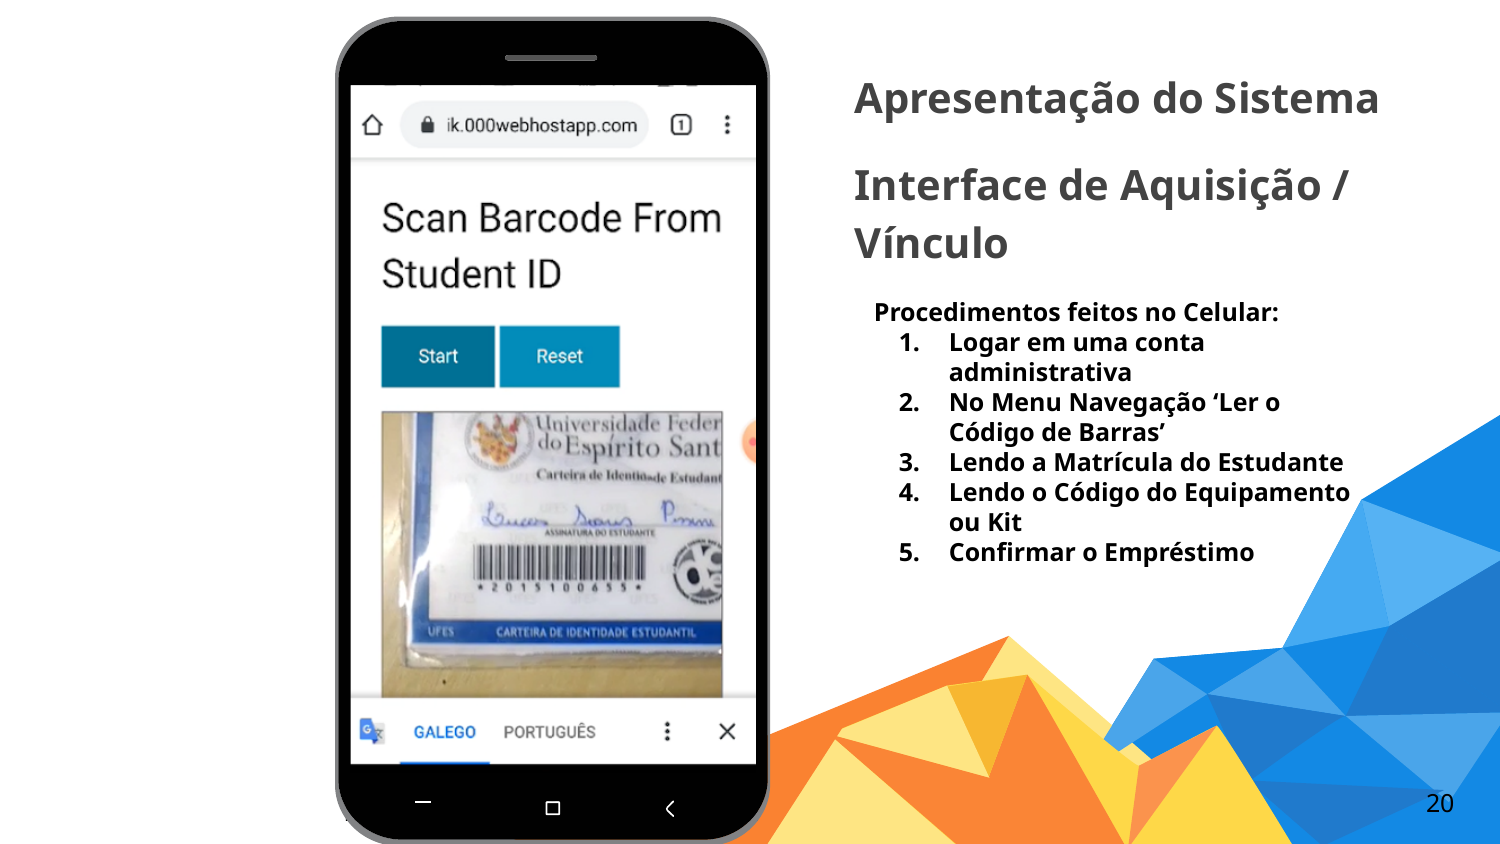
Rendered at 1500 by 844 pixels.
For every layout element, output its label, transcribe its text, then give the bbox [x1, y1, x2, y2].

title Interface de Aquisição / Vínculo [839, 230, 1422, 282]
slide_number <number> [1410, 772, 1500, 837]
picture [351, 86, 756, 773]
title Apresentação do Sistema [839, 49, 1471, 129]
subtitle Procedimentos feitos no Celular: Logar em uma conta administrativa No Menu Navegação ‘Ler o Código de Barras’ Lendo a Matrícula do Estudante Lendo o Código do Equipamento ou Kit Confirmar o Empréstimo [858, 281, 1373, 384]
text_box [335, 16, 771, 844]
